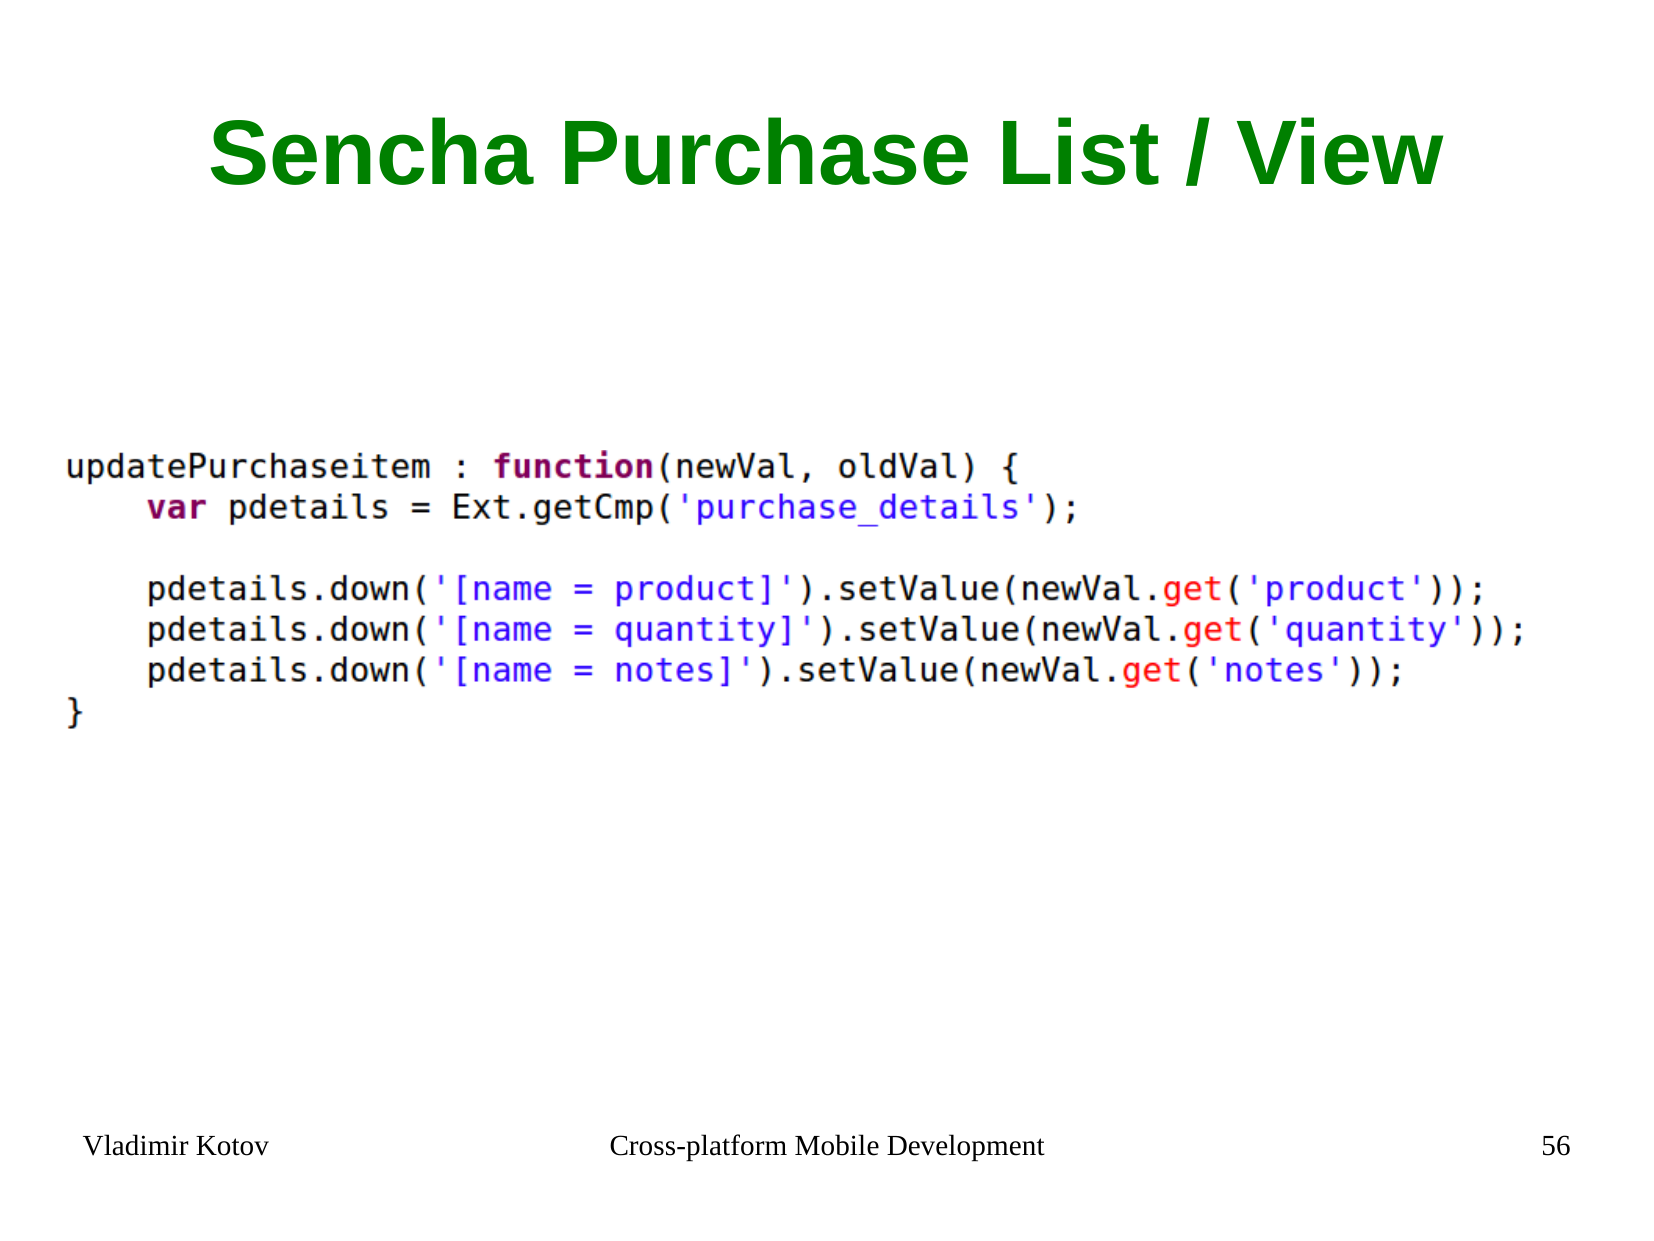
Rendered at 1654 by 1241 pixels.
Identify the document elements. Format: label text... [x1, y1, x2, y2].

title Sencha Purchase List / View [82, 56, 1571, 250]
picture [45, 450, 1571, 746]
